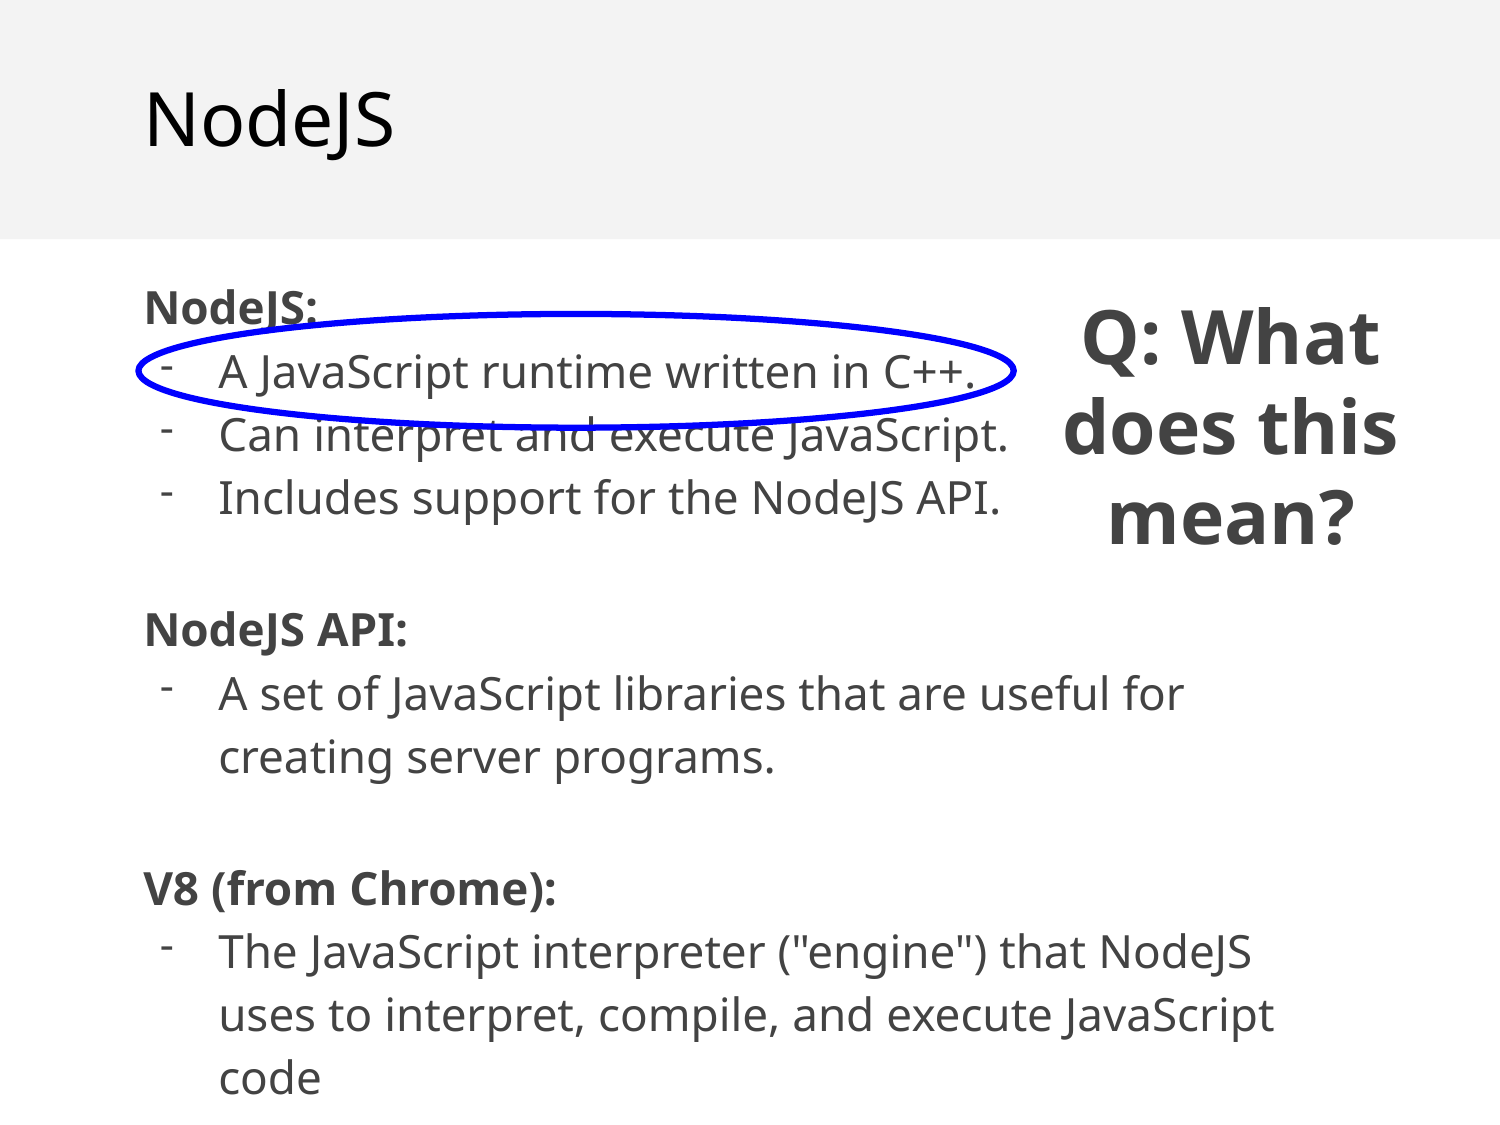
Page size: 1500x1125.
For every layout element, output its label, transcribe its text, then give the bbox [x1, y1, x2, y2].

list NodeJS: A JavaScript runtime written in C++. Can interpret and execute JavaScript. Includes support for the NodeJS API. NodeJS API: A set of JavaScript libraries that are useful for creating server programs. V8 (from Chrome): The JavaScript interpreter ("engine") that NodeJS uses to interpret, compile, and execute JavaScript code [128, 255, 1372, 1019]
text_box Q: What does this mean? [983, 274, 1479, 502]
title NodeJS [128, 56, 1372, 183]
list NodeJS: A JavaScript runtime written in C++. Can interpret and execute JavaScript. Includes support for the NodeJS API. NodeJS API: A set of JavaScript libraries that are useful for creating server programs. V8 (from Chrome): The JavaScript interpreter ("engine") that NodeJS uses to interpret, compile, and execute JavaScript code [142, 318, 983, 424]
